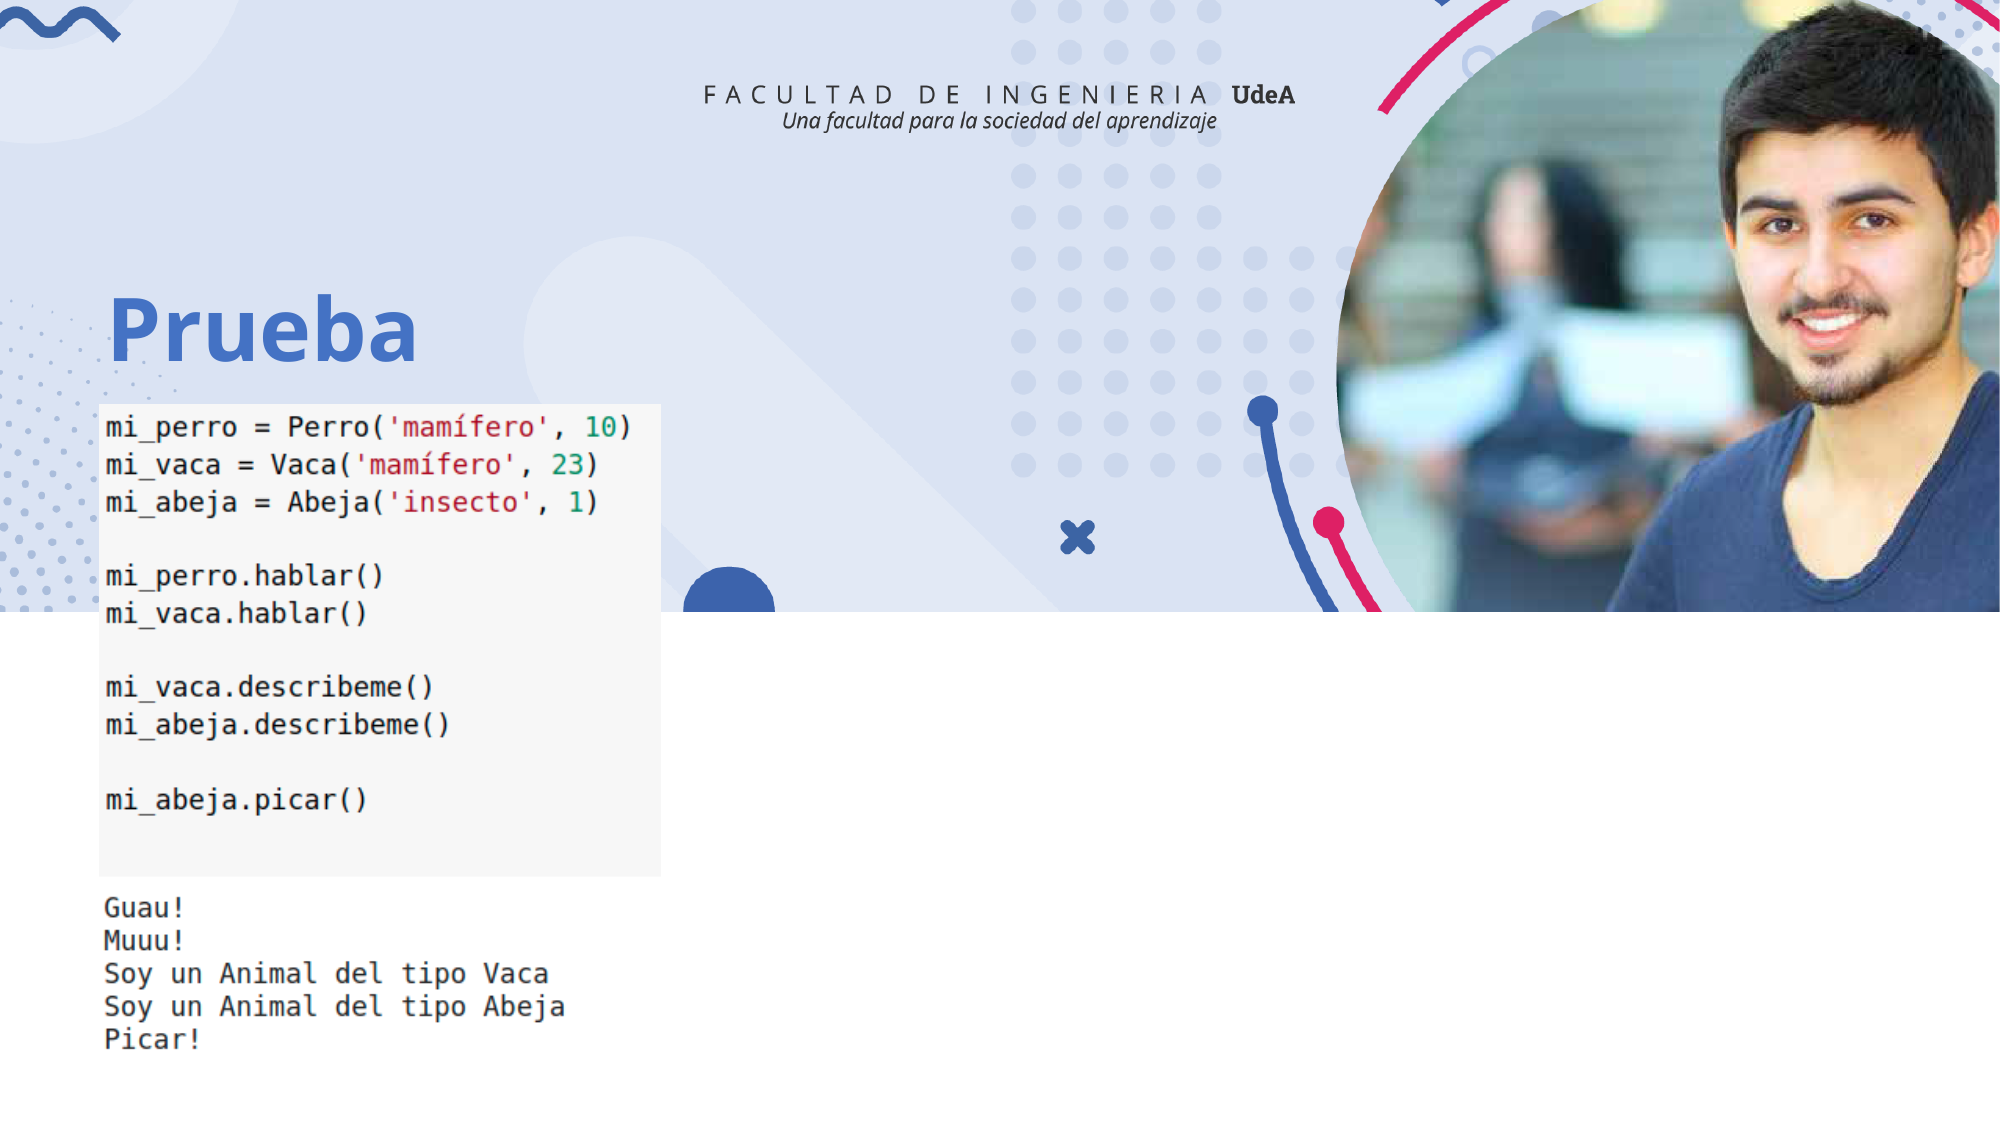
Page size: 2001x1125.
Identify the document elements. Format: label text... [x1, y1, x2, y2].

text_box Prueba [92, 277, 988, 389]
picture [0, 0, 2000, 1068]
